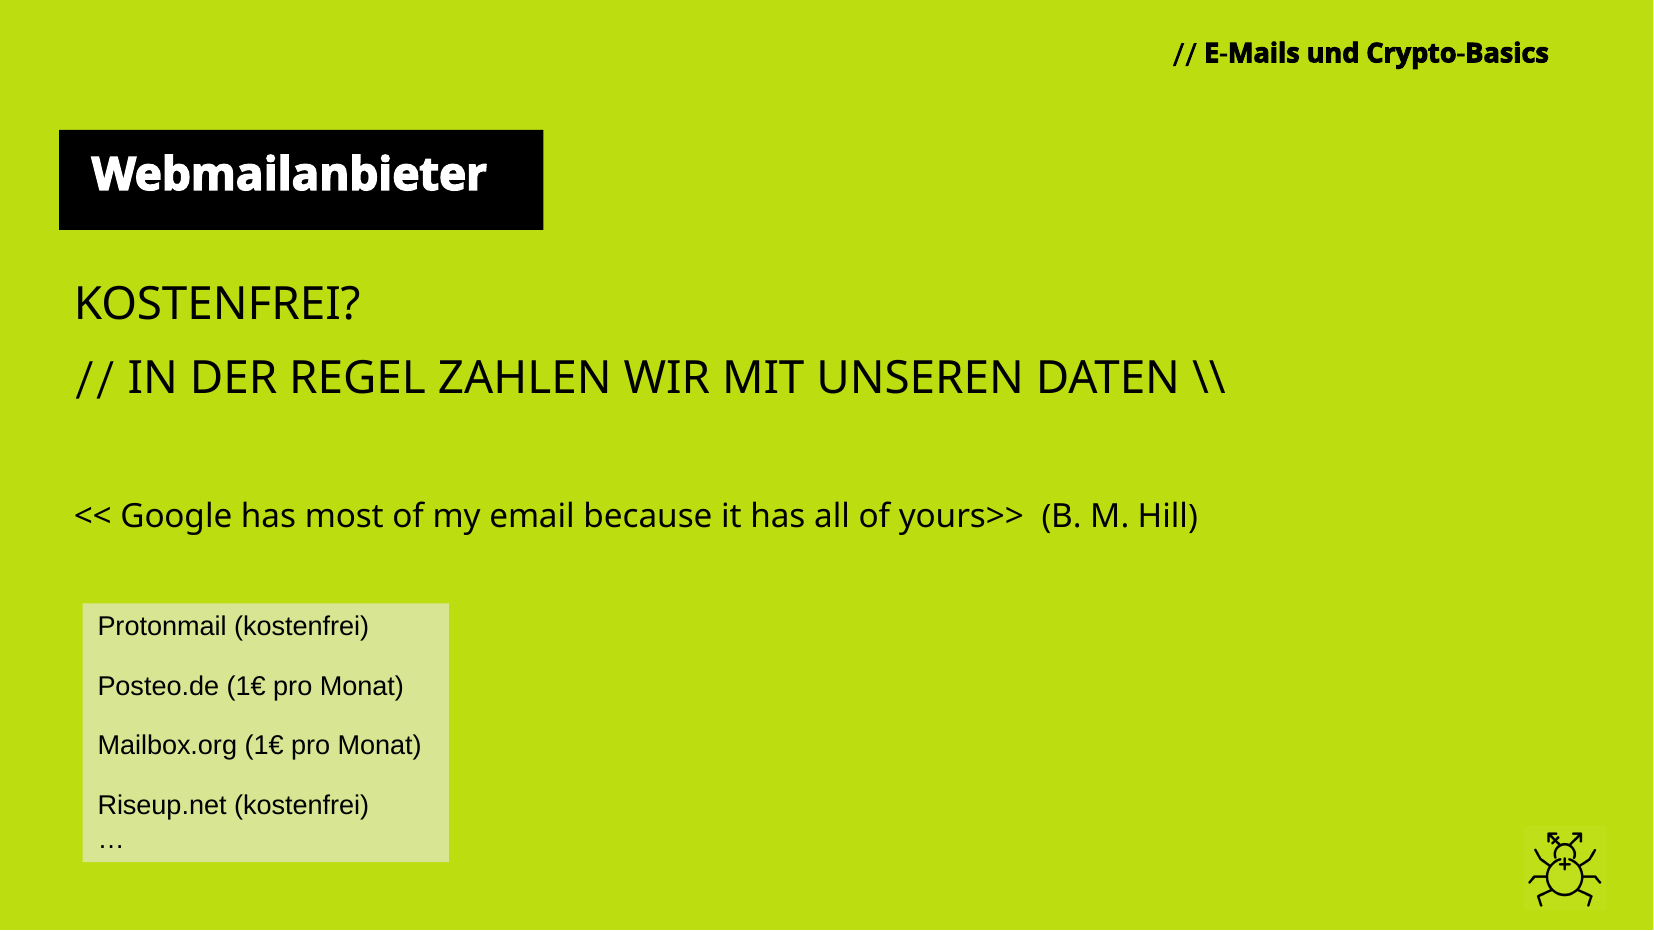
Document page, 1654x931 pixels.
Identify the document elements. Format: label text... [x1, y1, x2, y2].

text_box Protonmail (kostenfrei) Posteo.de (1€ pro Monat) Mailbox.org (1€ pro Monat) Riseup.net (kostenfrei) … [82, 603, 449, 863]
text_box // E-Mails und Crypto-Basics [1157, 24, 1630, 83]
picture [1523, 826, 1607, 910]
title Webmailanbieter [59, 129, 544, 230]
text_box KOSTENFREI? // IN DER REGEL ZAHLEN WIR MIT UNSEREN DATEN \\ << Google has most of my email because it has all of yours>> (B. M. Hill) [59, 259, 1560, 626]
